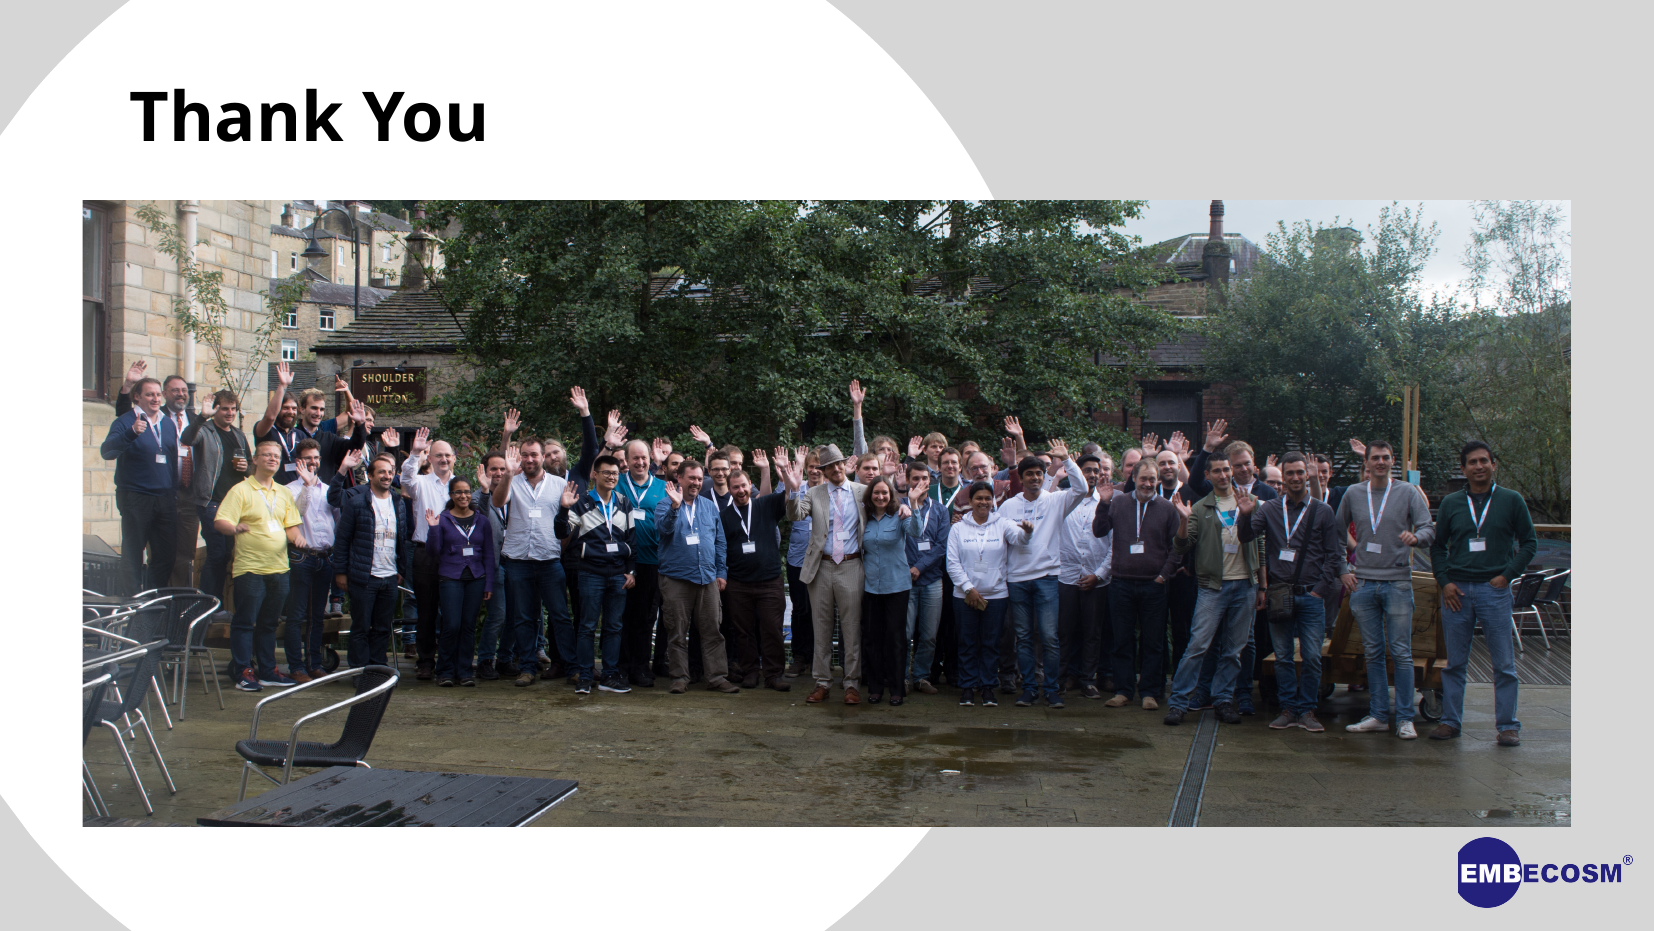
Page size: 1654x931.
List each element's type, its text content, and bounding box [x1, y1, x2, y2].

title Thank You [129, 37, 1571, 193]
picture [1458, 837, 1633, 908]
picture [82, 200, 1571, 827]
